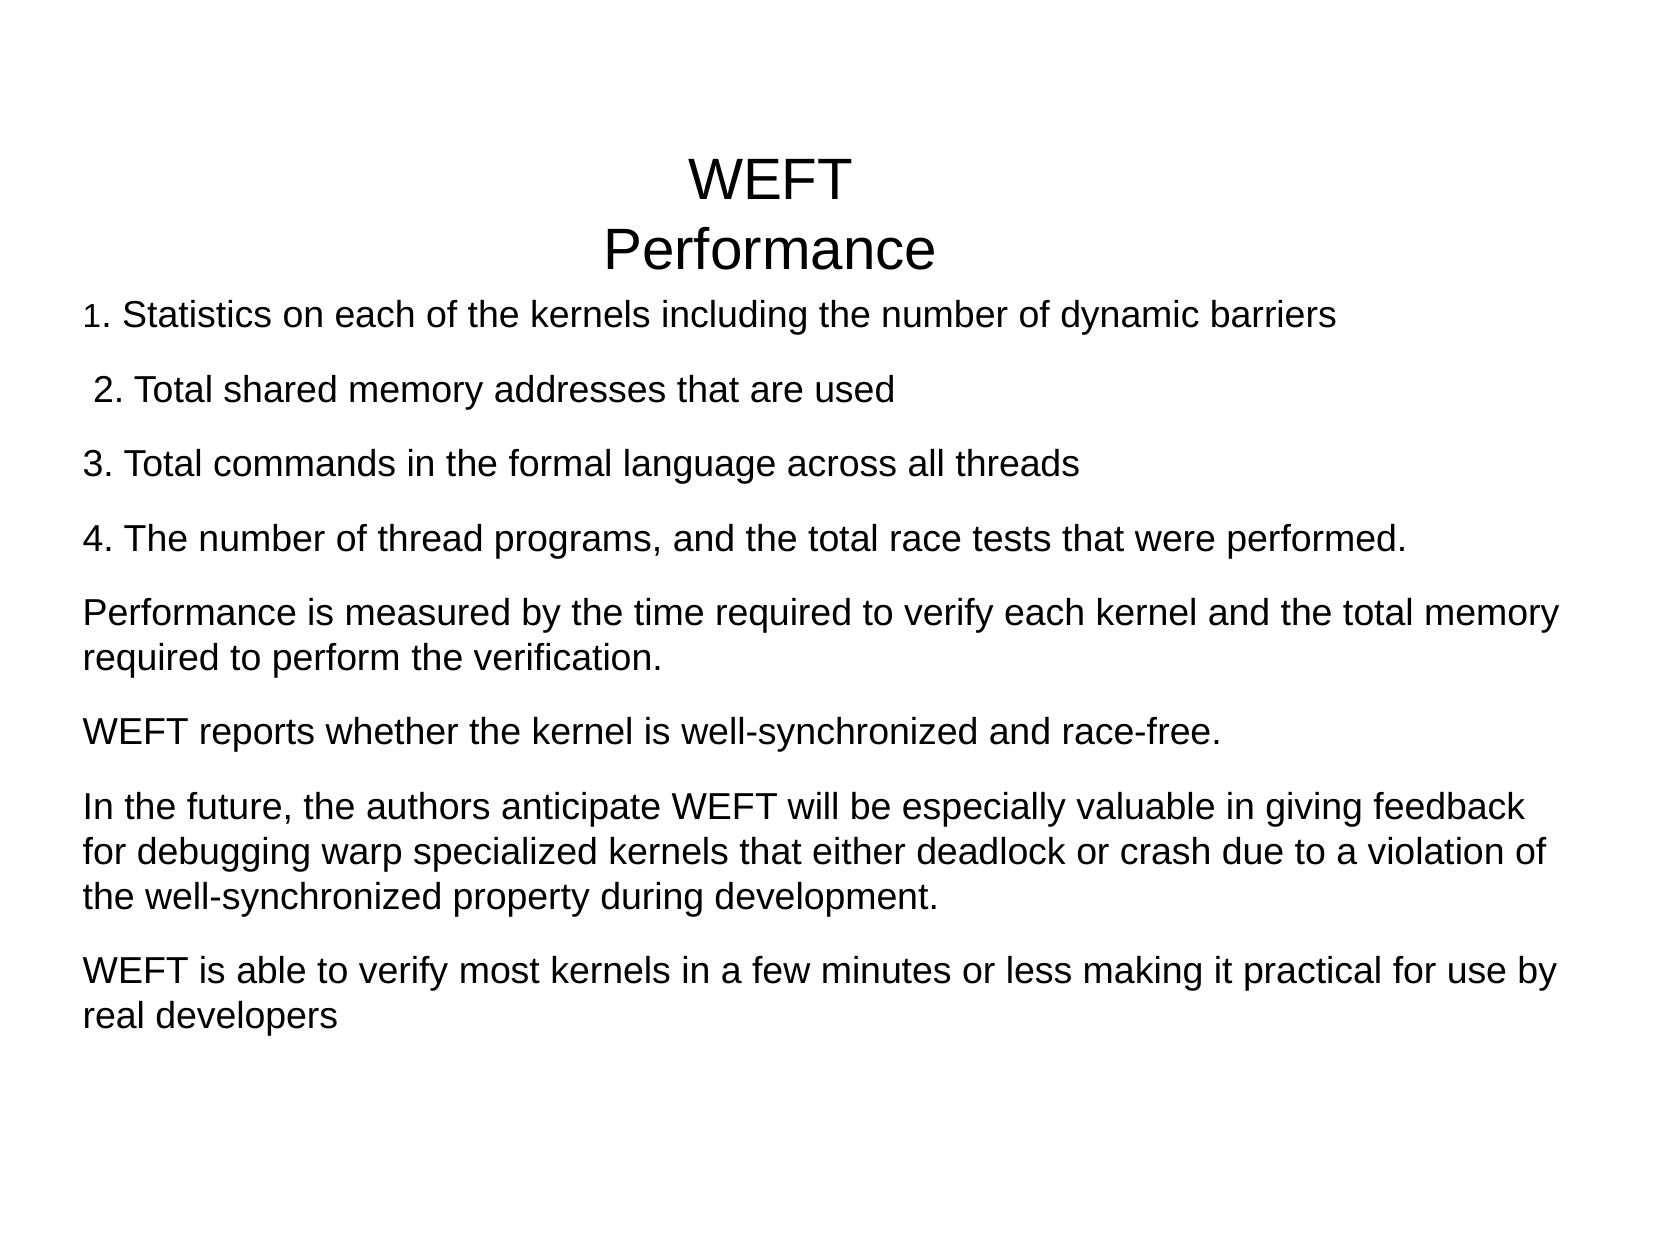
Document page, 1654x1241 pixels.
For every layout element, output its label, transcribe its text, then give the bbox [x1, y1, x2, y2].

title WEFT Performance [26, 31, 1515, 232]
list 1. Statistics on each of the kernels including the number of dynamic barriers 2. Total shared memory addresses that are used 3. Total commands in the formal language across all threads 4. The number of thread programs, and the total race tests that were performed. Performance is measured by the time required to verify each kernel and the total memory required to perform the veriﬁcation. WEFT reports whether the kernel is well-synchronized and race-free. In the future, the authors anticipate WEFT will be especially valuable in giving feedback for debugging warp specialized kernels that either deadlock or crash due to a violation of the well-synchronized property during development. WEFT is able to verify most kernels in a few minutes or less making it practical for use by real developers [82, 290, 1571, 1109]
